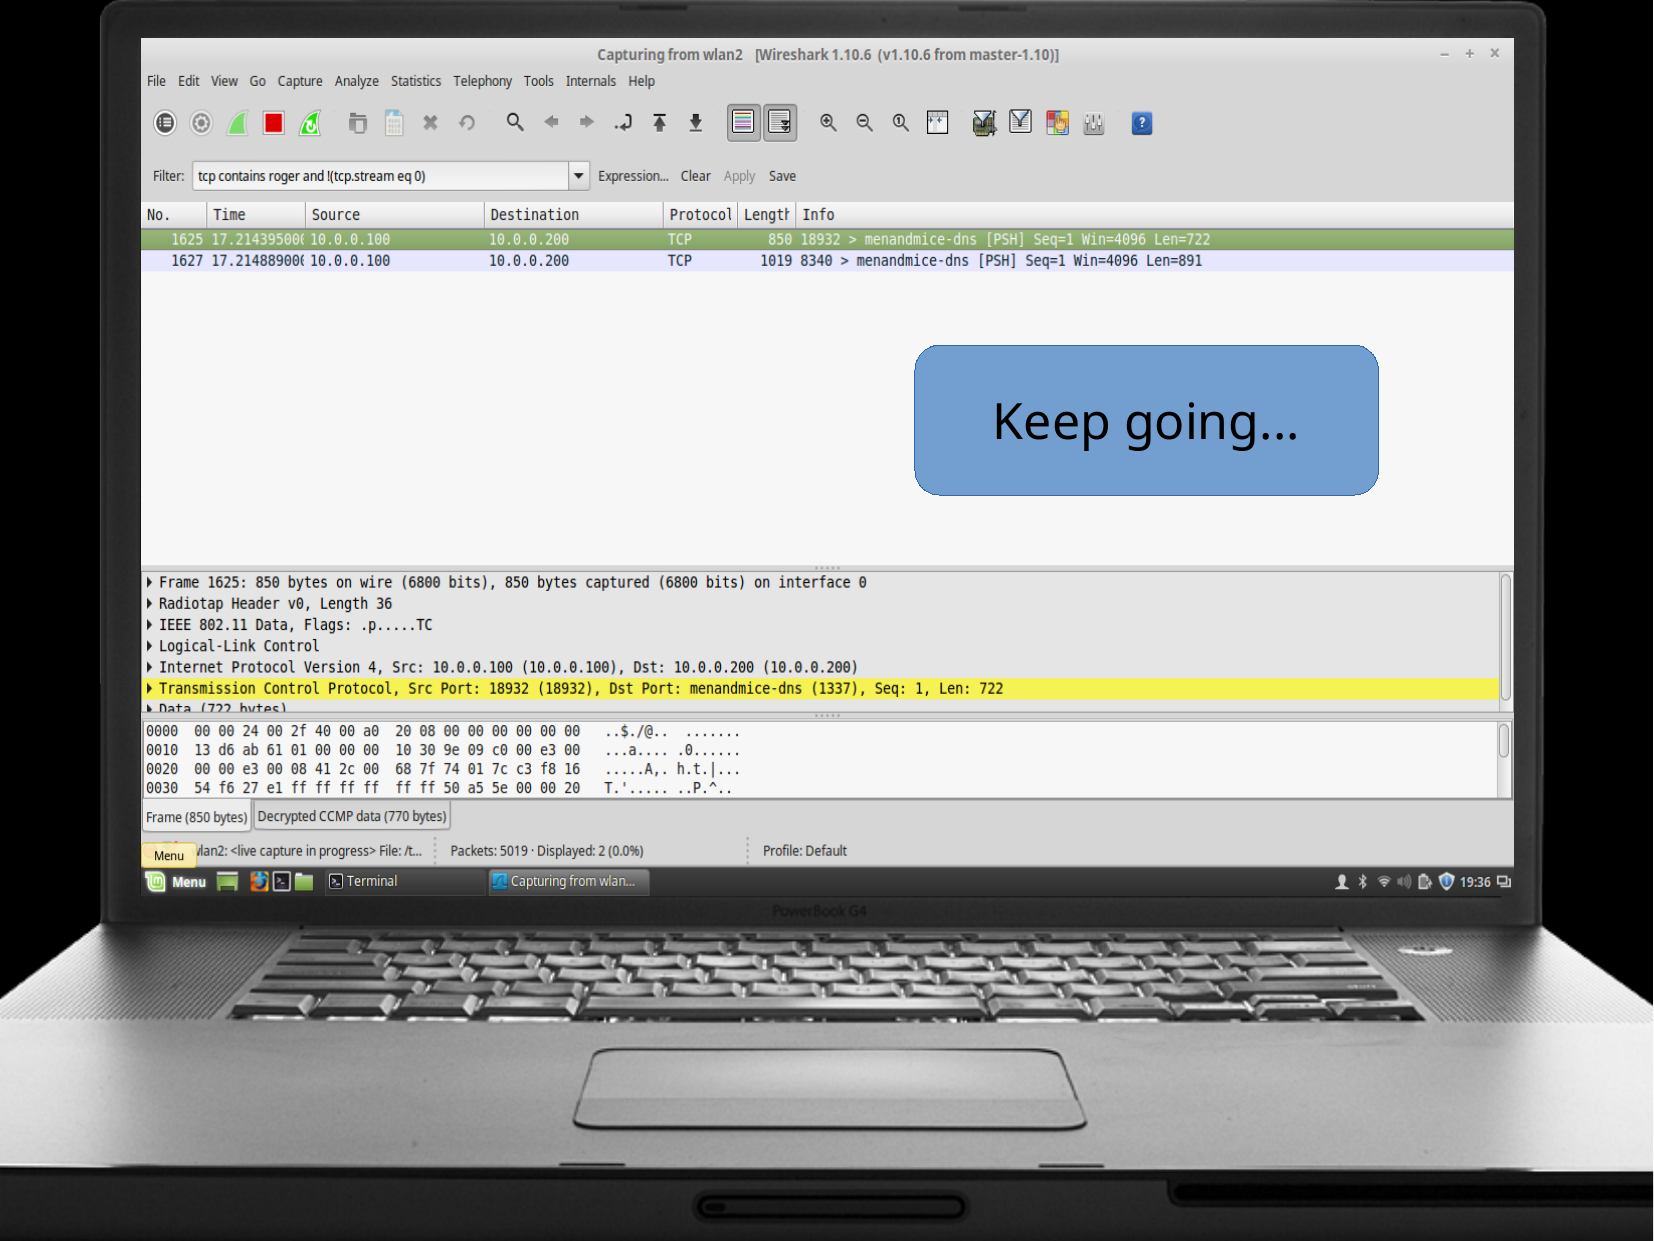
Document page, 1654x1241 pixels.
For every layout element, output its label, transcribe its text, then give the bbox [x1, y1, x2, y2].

text_box Keep going... [914, 345, 1379, 496]
picture [0, 0, 1654, 1241]
